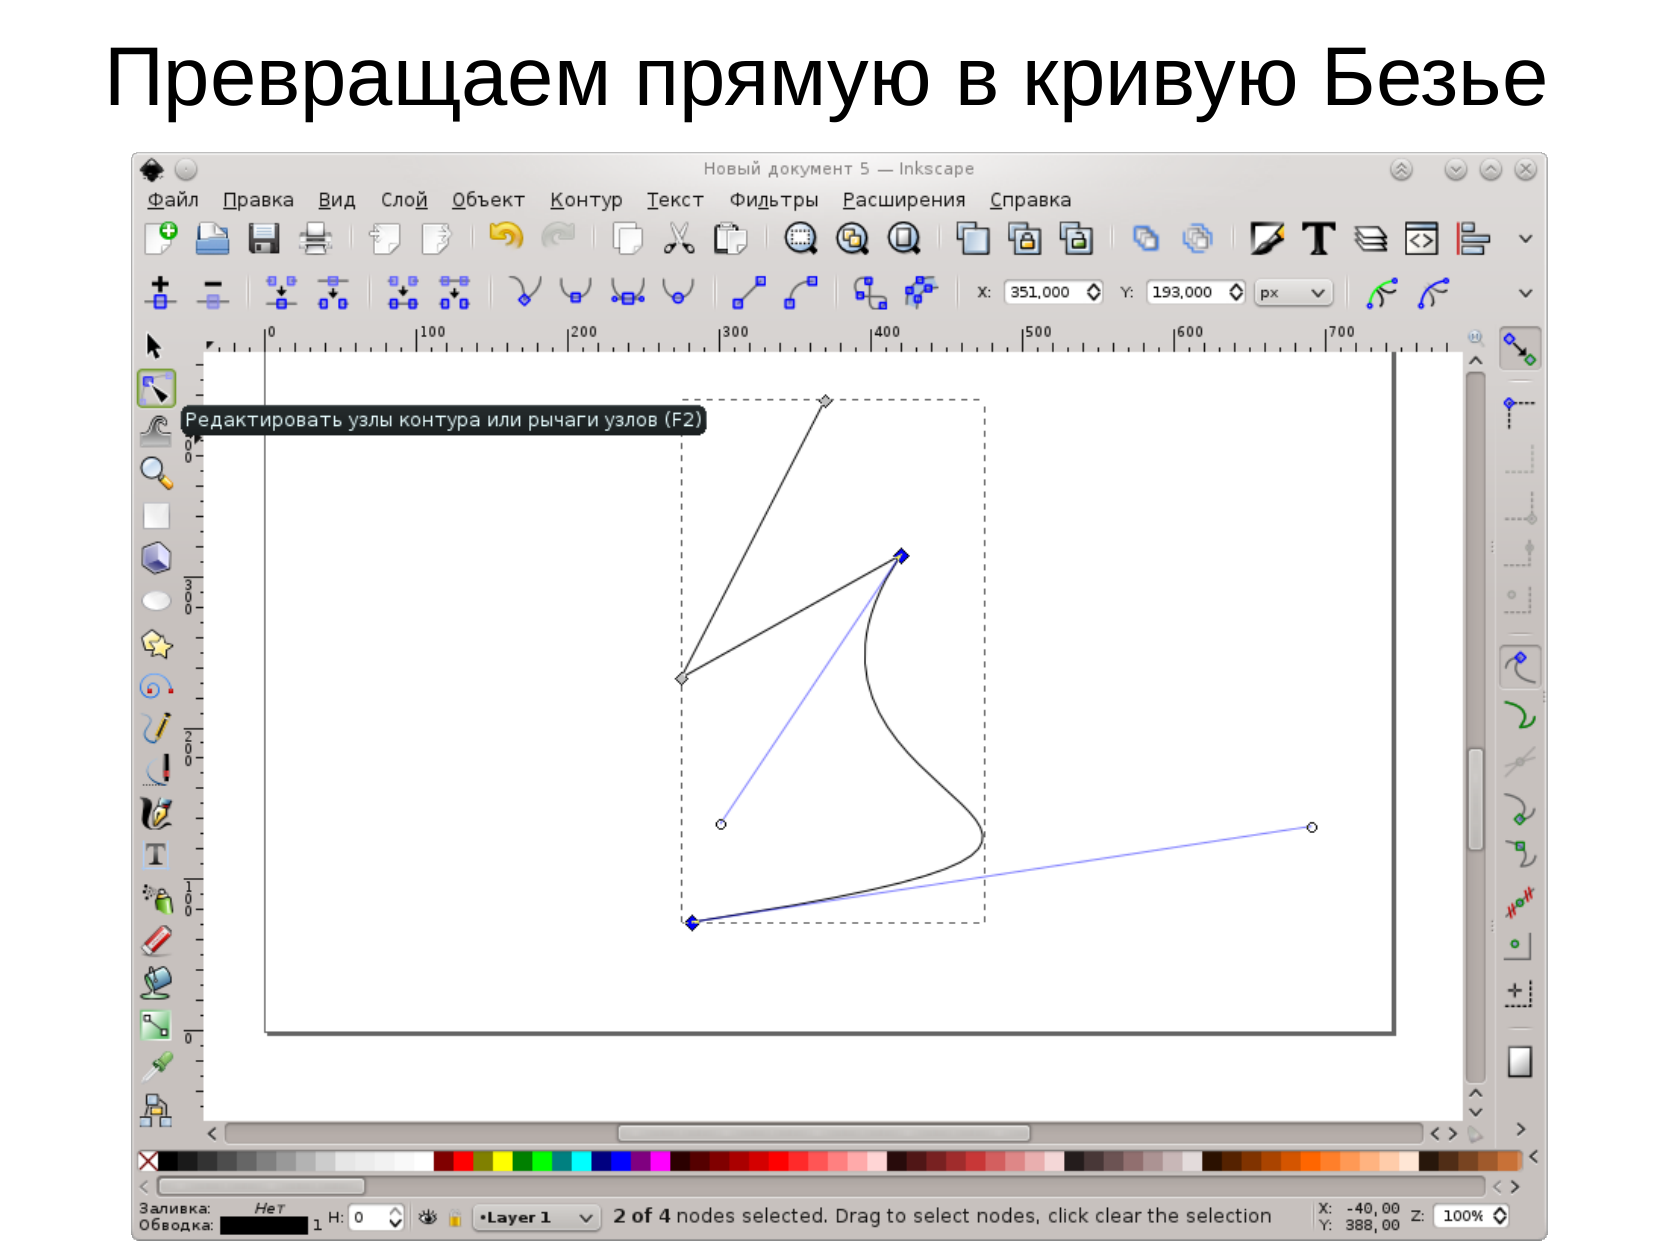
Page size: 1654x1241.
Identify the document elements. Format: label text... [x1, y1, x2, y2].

picture [131, 152, 1548, 1241]
title Превращаем прямую в кривую Безье [82, 23, 1571, 130]
